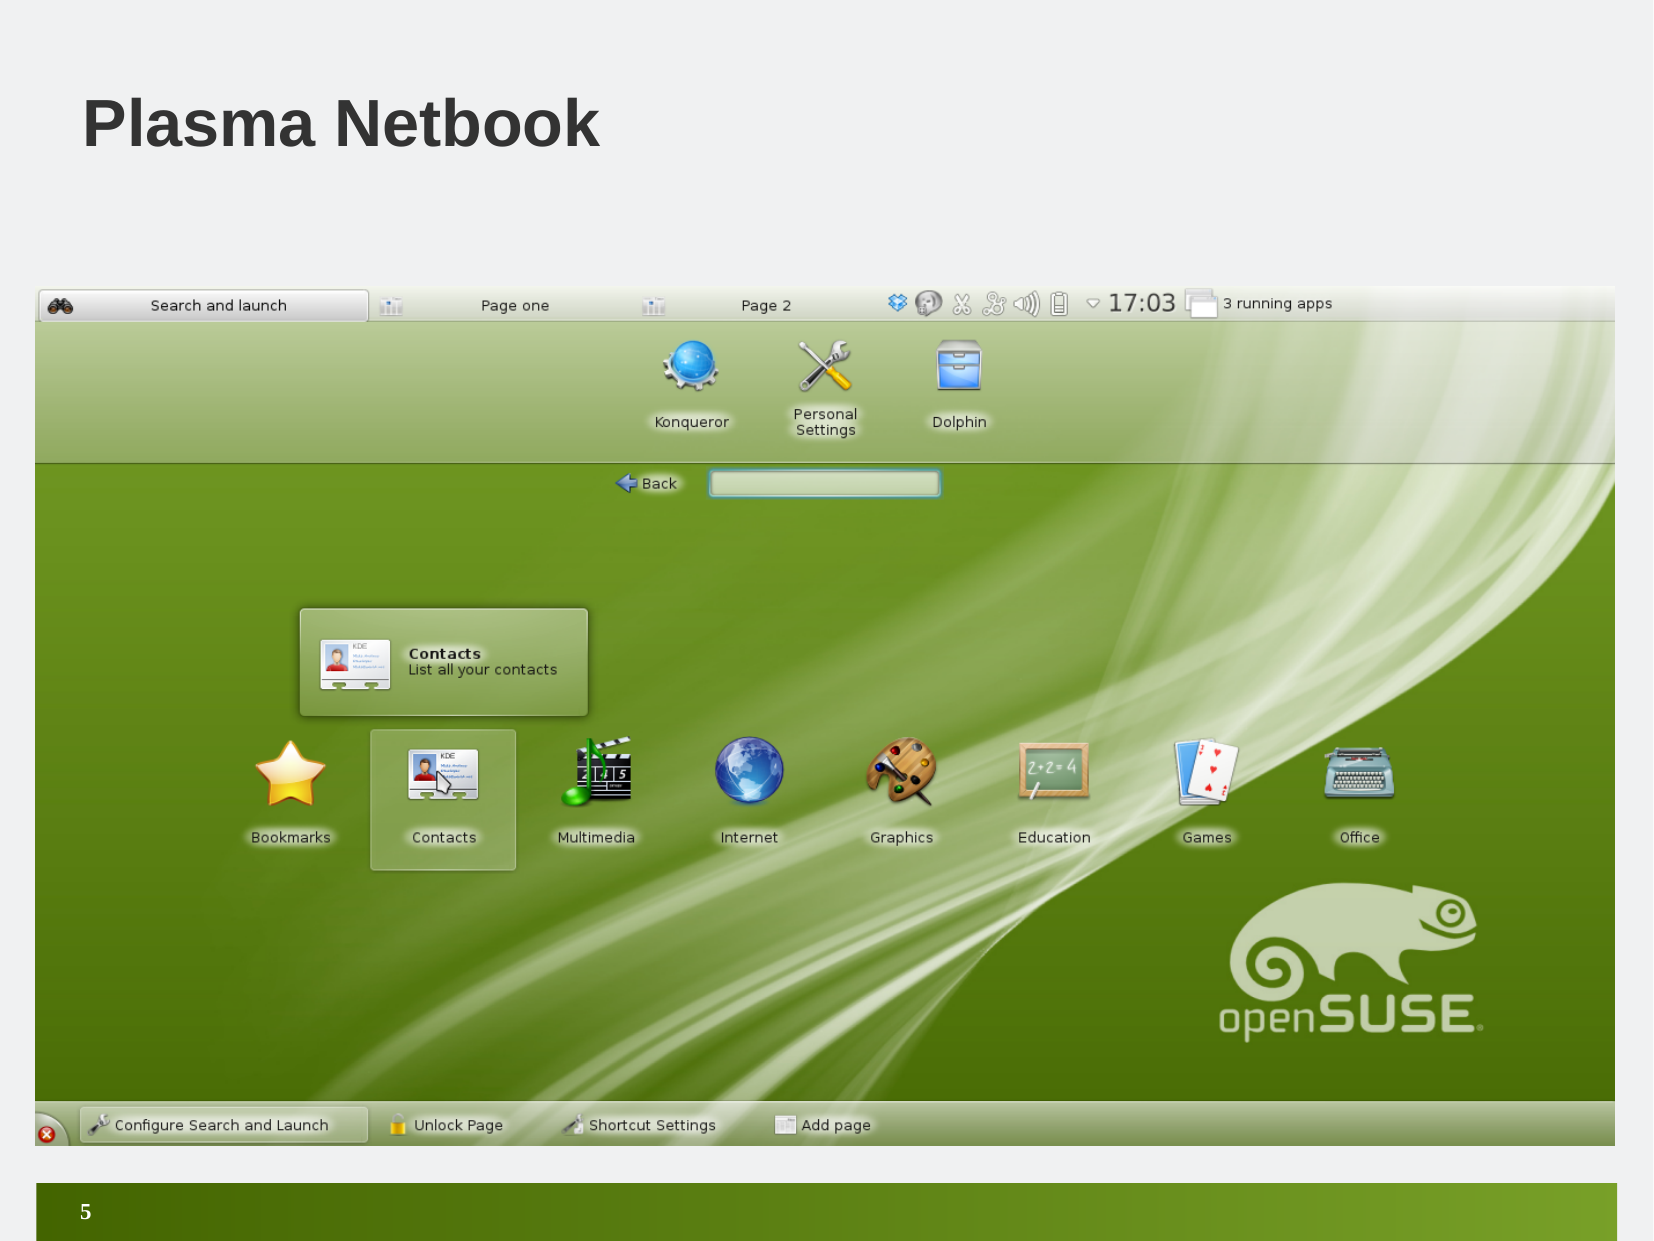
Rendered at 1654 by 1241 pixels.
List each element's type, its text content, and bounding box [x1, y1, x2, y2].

title Plasma Netbook [82, 49, 1571, 198]
picture [0, 0, 1654, 1241]
